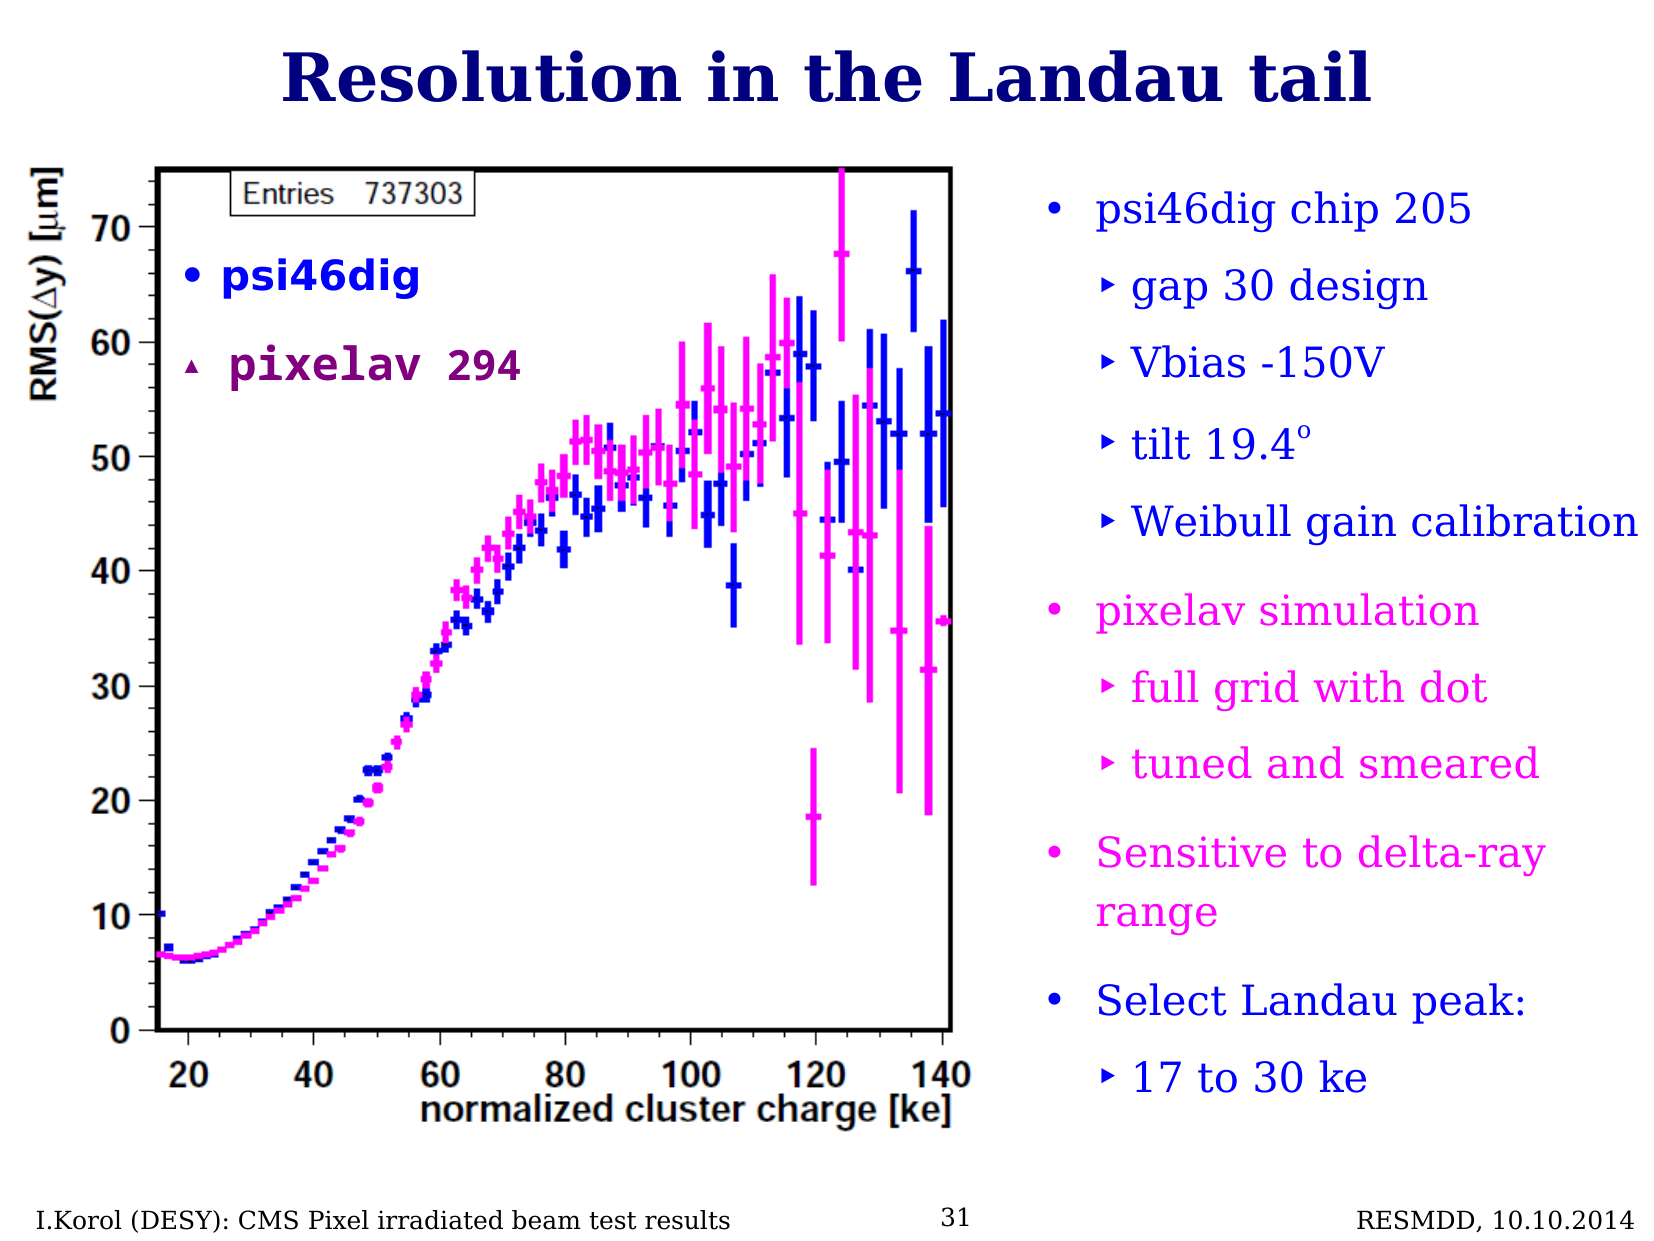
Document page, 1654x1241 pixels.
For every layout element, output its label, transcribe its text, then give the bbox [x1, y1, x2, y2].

list psi46dig chip 205 gap 30 design Vbias -150V tilt 19.4o Weibull gain calibration pixelav simulation full grid with dot tuned and smeared Sensitive to delta-ray range Select Landau peak: 17 to 30 ke [1042, 174, 1642, 1092]
text_box • psi46dig [179, 241, 422, 290]
picture [14, 151, 975, 1147]
title Resolution in the Landau tail [0, 32, 1654, 124]
text_box ▴ pixelav 294 [179, 317, 524, 373]
